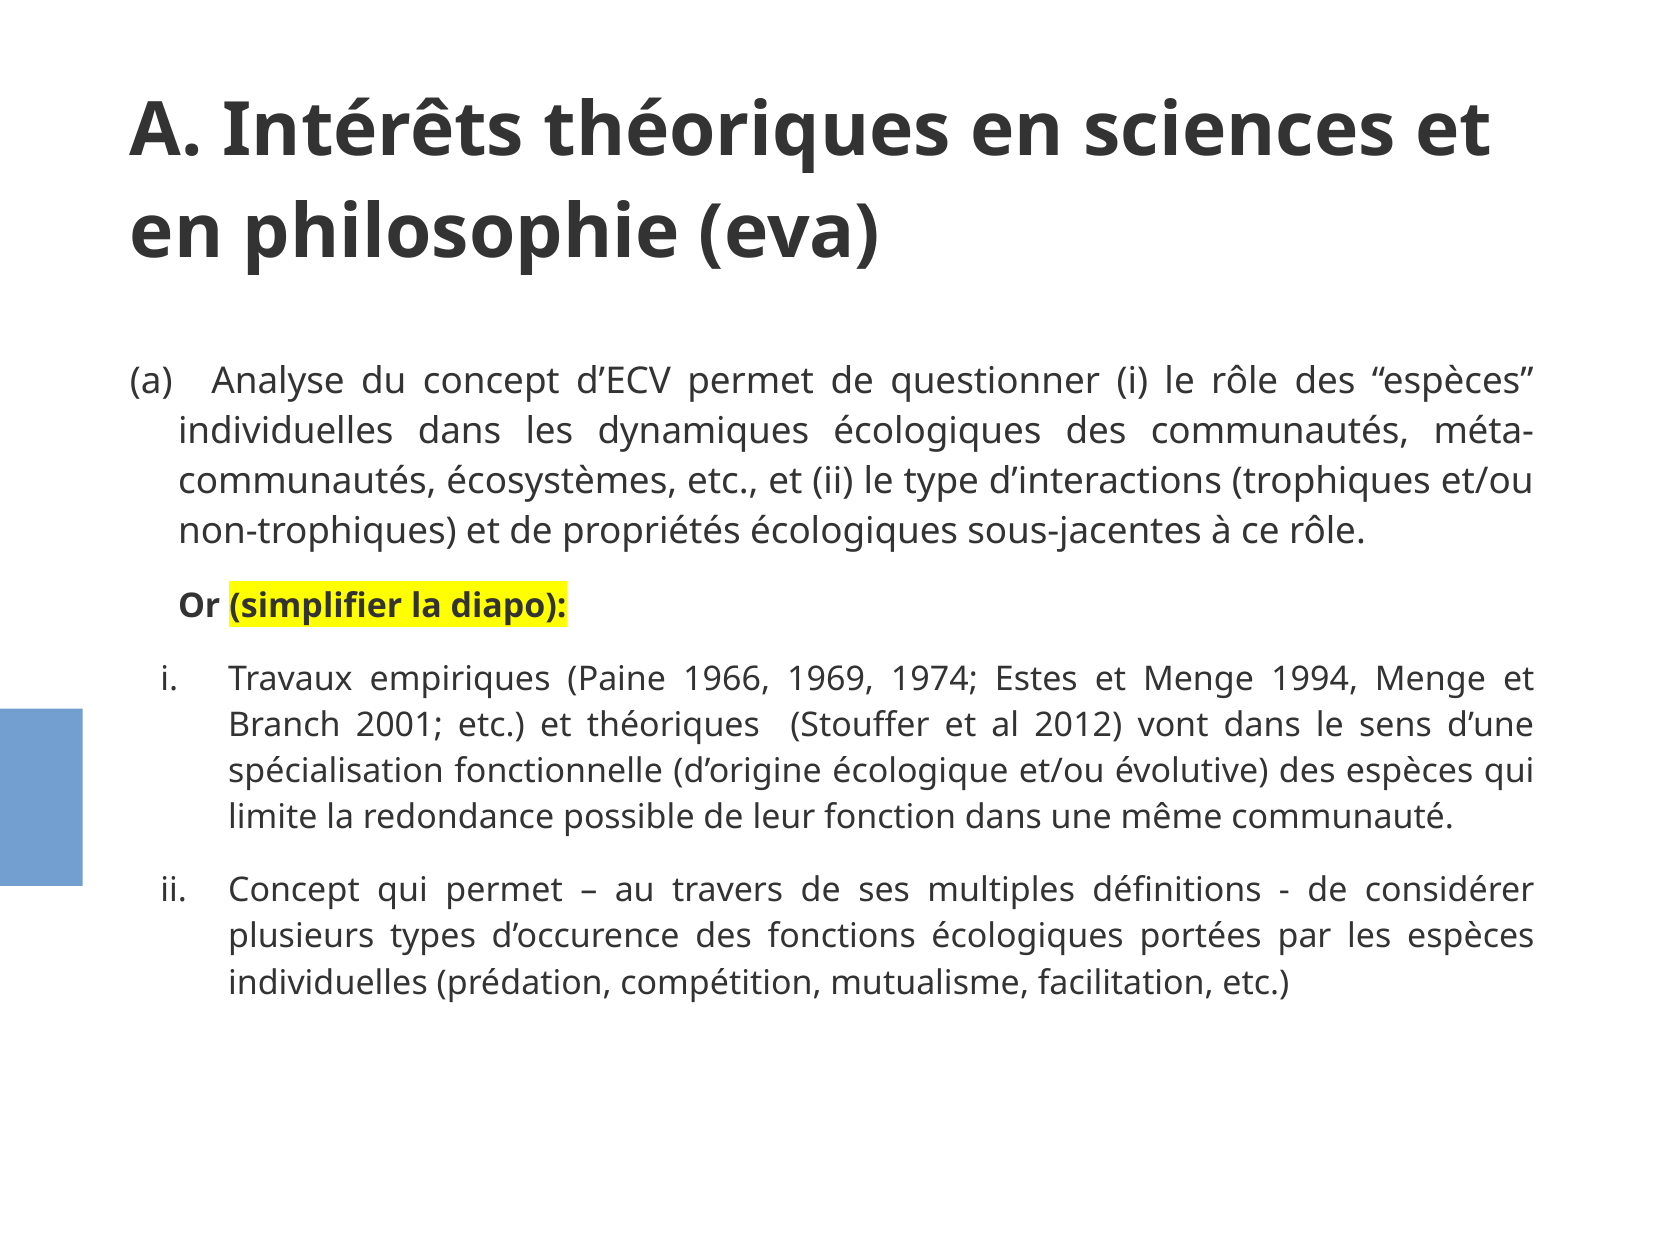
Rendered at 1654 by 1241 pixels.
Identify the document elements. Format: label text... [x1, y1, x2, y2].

title A. Intérêts théoriques en sciences et en philosophie (eva) [129, 58, 1536, 296]
list Analyse du concept d’ECV permet de questionner (i) le rôle des “espèces” individuelles dans les dynamiques écologiques des communautés, méta-communautés, écosystèmes, etc., et (ii) le type d’interactions (trophiques et/ou non-trophiques) et de propriétés écologiques sous-jacentes à ce rôle. Or (simplifier la diapo): Travaux empiriques (Paine 1966, 1969, 1974; Estes et Menge 1994, Menge et Branch 2001; etc.) et théoriques (Stouffer et al 2012) vont dans le sens d’une spécialisation fonctionnelle (d’origine écologique et/ou évolutive) des espèces qui limite la redondance possible de leur fonction dans une même communauté. Concept qui permet – au travers de ses multiples définitions - de considérer plusieurs types d’occurence des fonctions écologiques portées par les espèces individuelles (prédation, compétition, mutualisme, facilitation, etc.) [129, 354, 1536, 1074]
